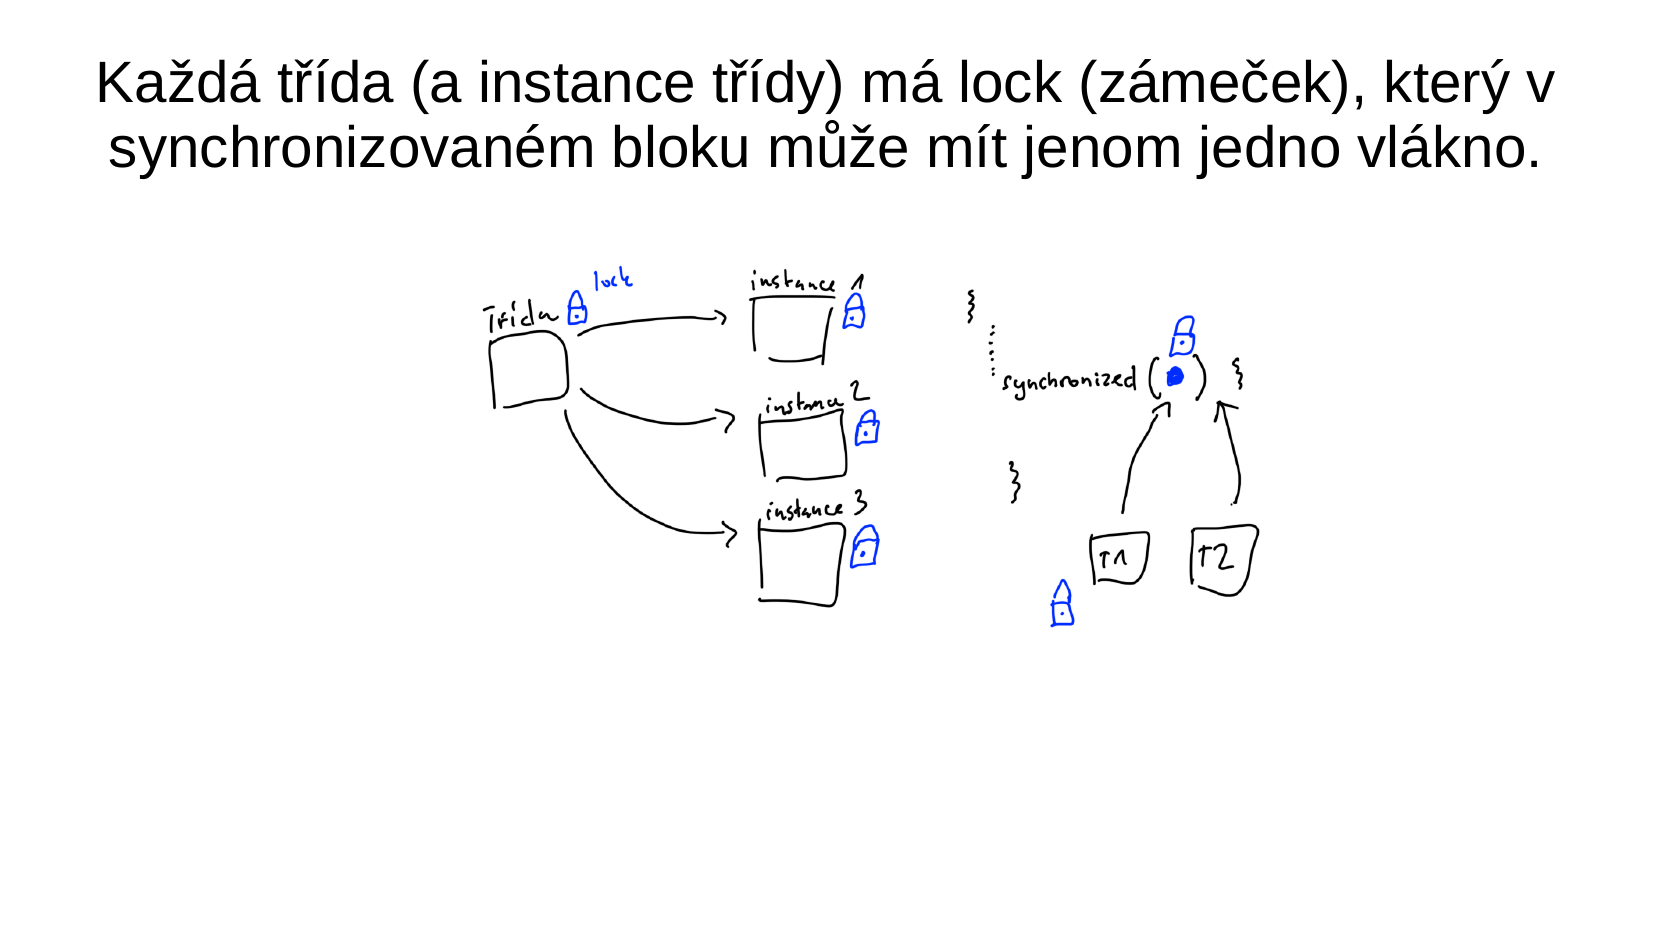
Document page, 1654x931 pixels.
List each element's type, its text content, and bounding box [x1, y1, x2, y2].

title Každá třída (a instance třídy) má lock (zámeček), který v synchronizovaném bloku může mít jenom jedno vlákno. [82, 36, 1571, 193]
picture [263, 210, 1426, 908]
